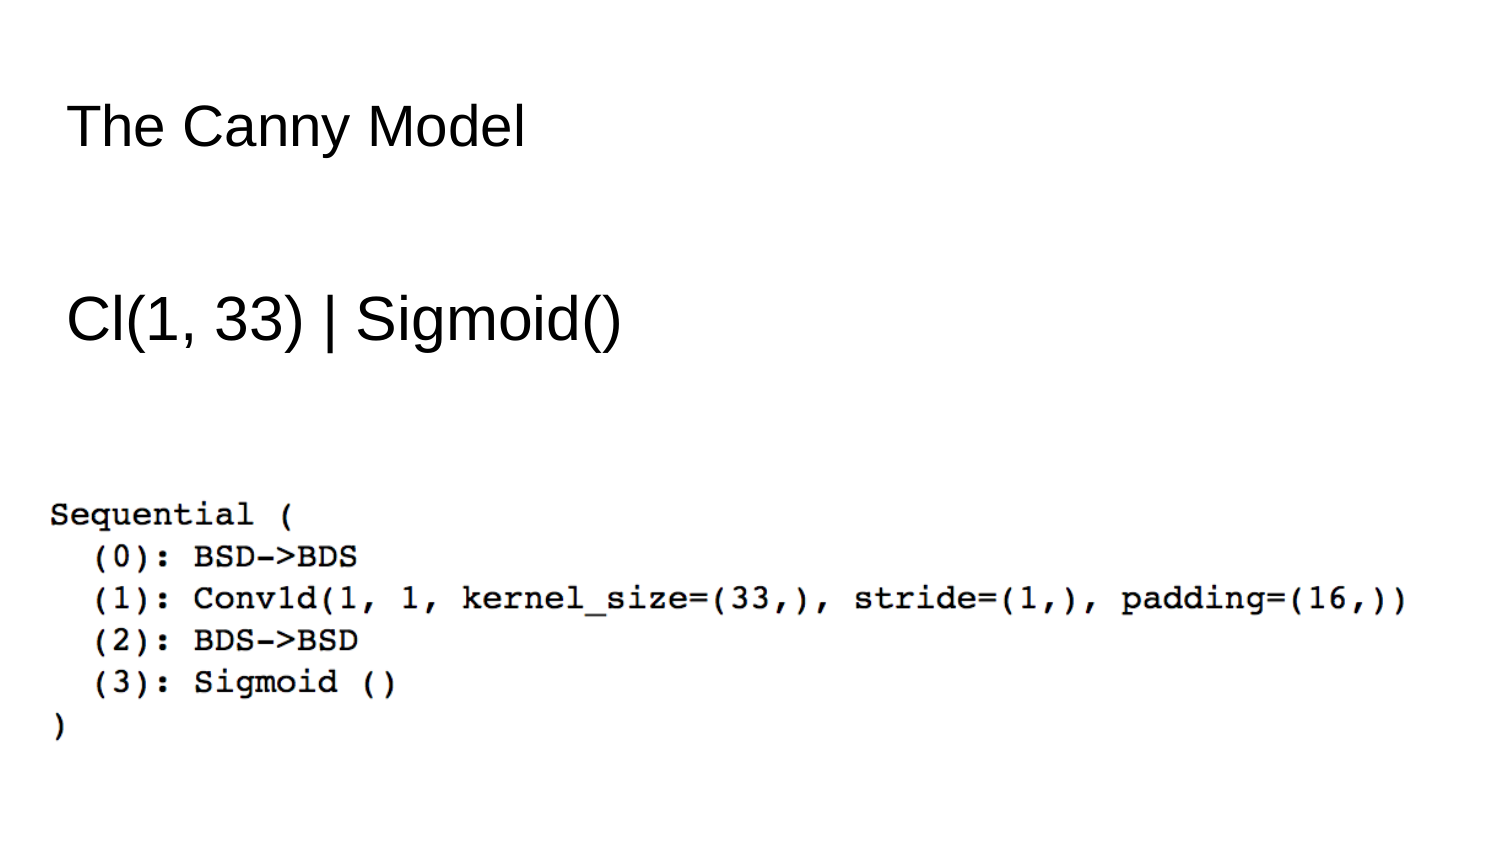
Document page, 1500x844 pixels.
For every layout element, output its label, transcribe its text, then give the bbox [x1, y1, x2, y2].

title The Canny Model [51, 72, 1449, 167]
text_box Cl(1, 33) | Sigmoid() [51, 262, 880, 417]
picture [38, 489, 1437, 750]
